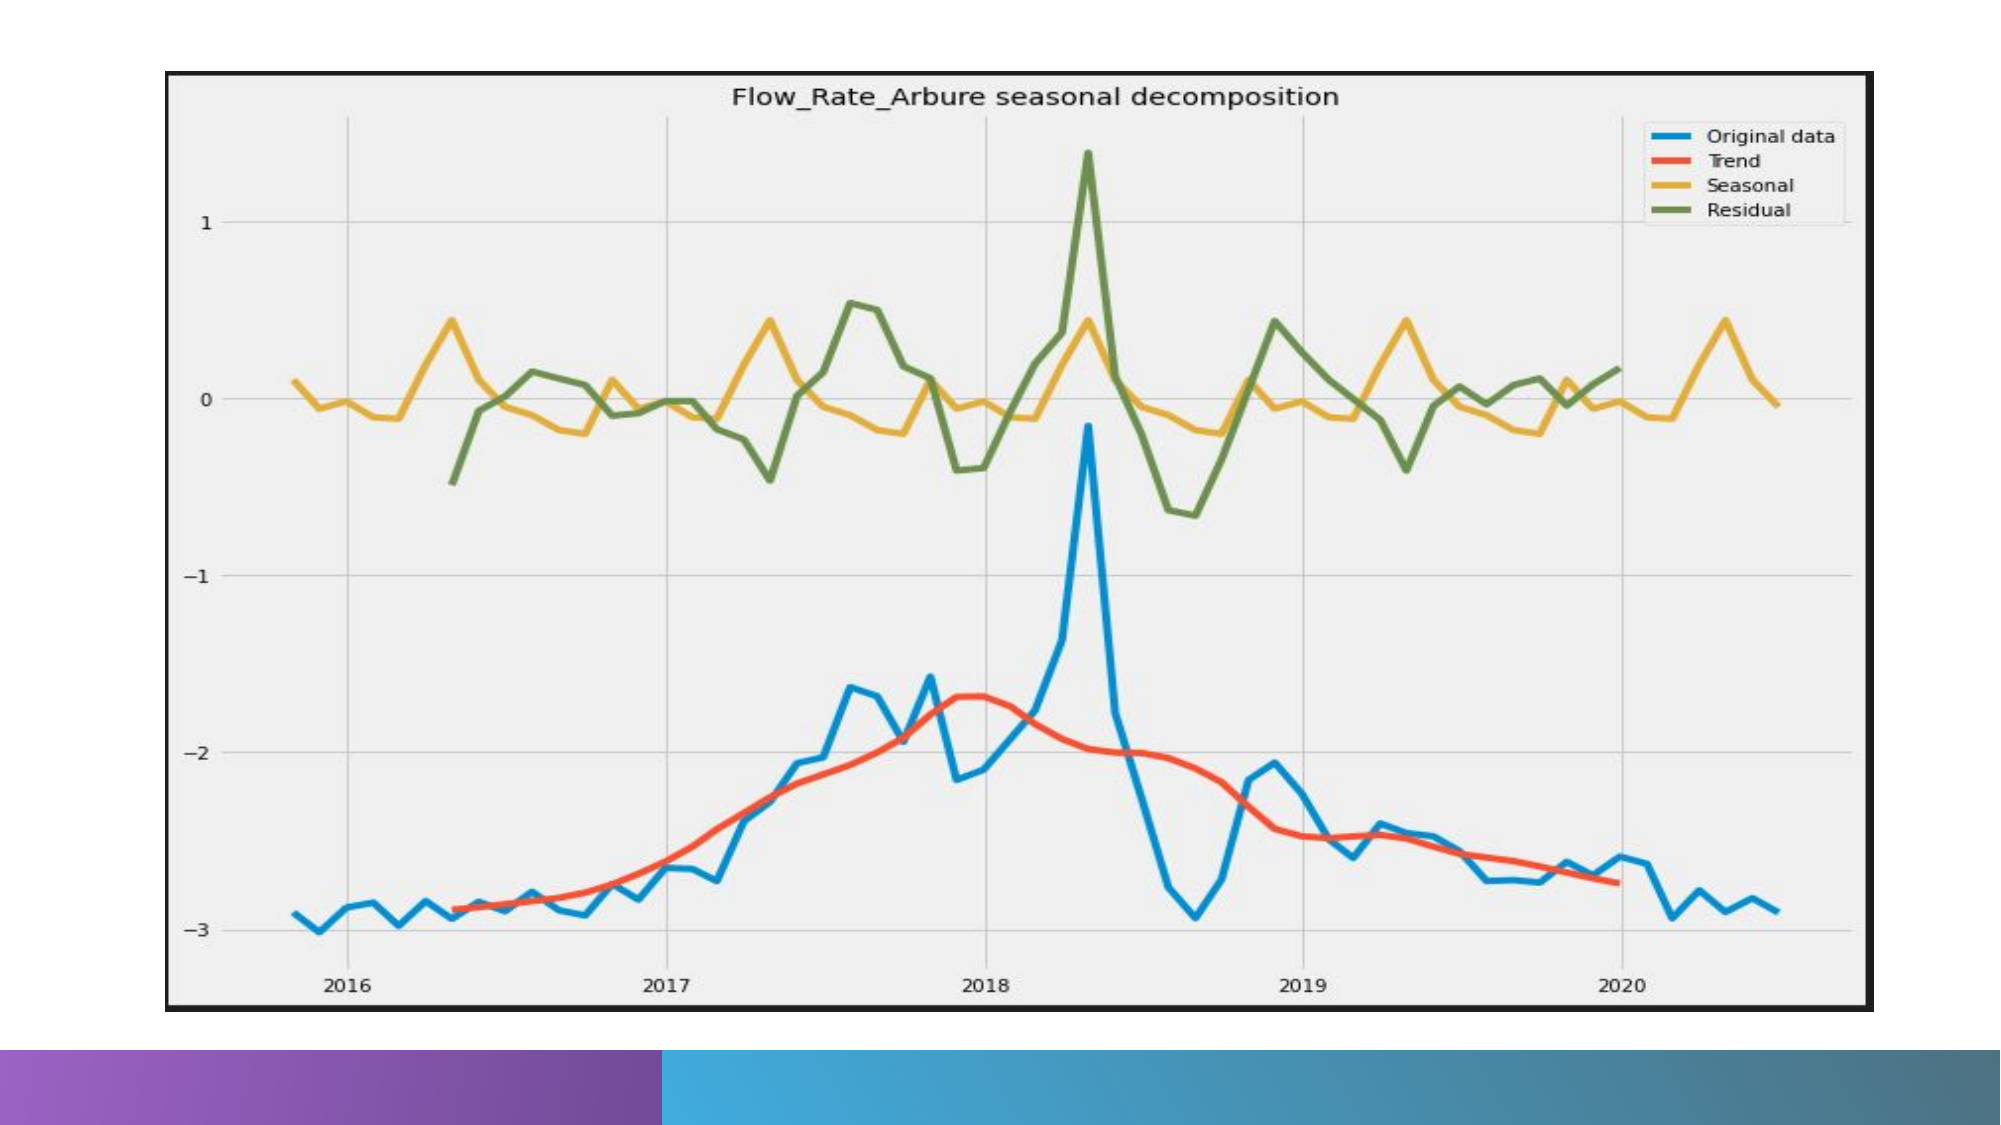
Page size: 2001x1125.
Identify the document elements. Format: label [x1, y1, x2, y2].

picture [165, 71, 1874, 1012]
